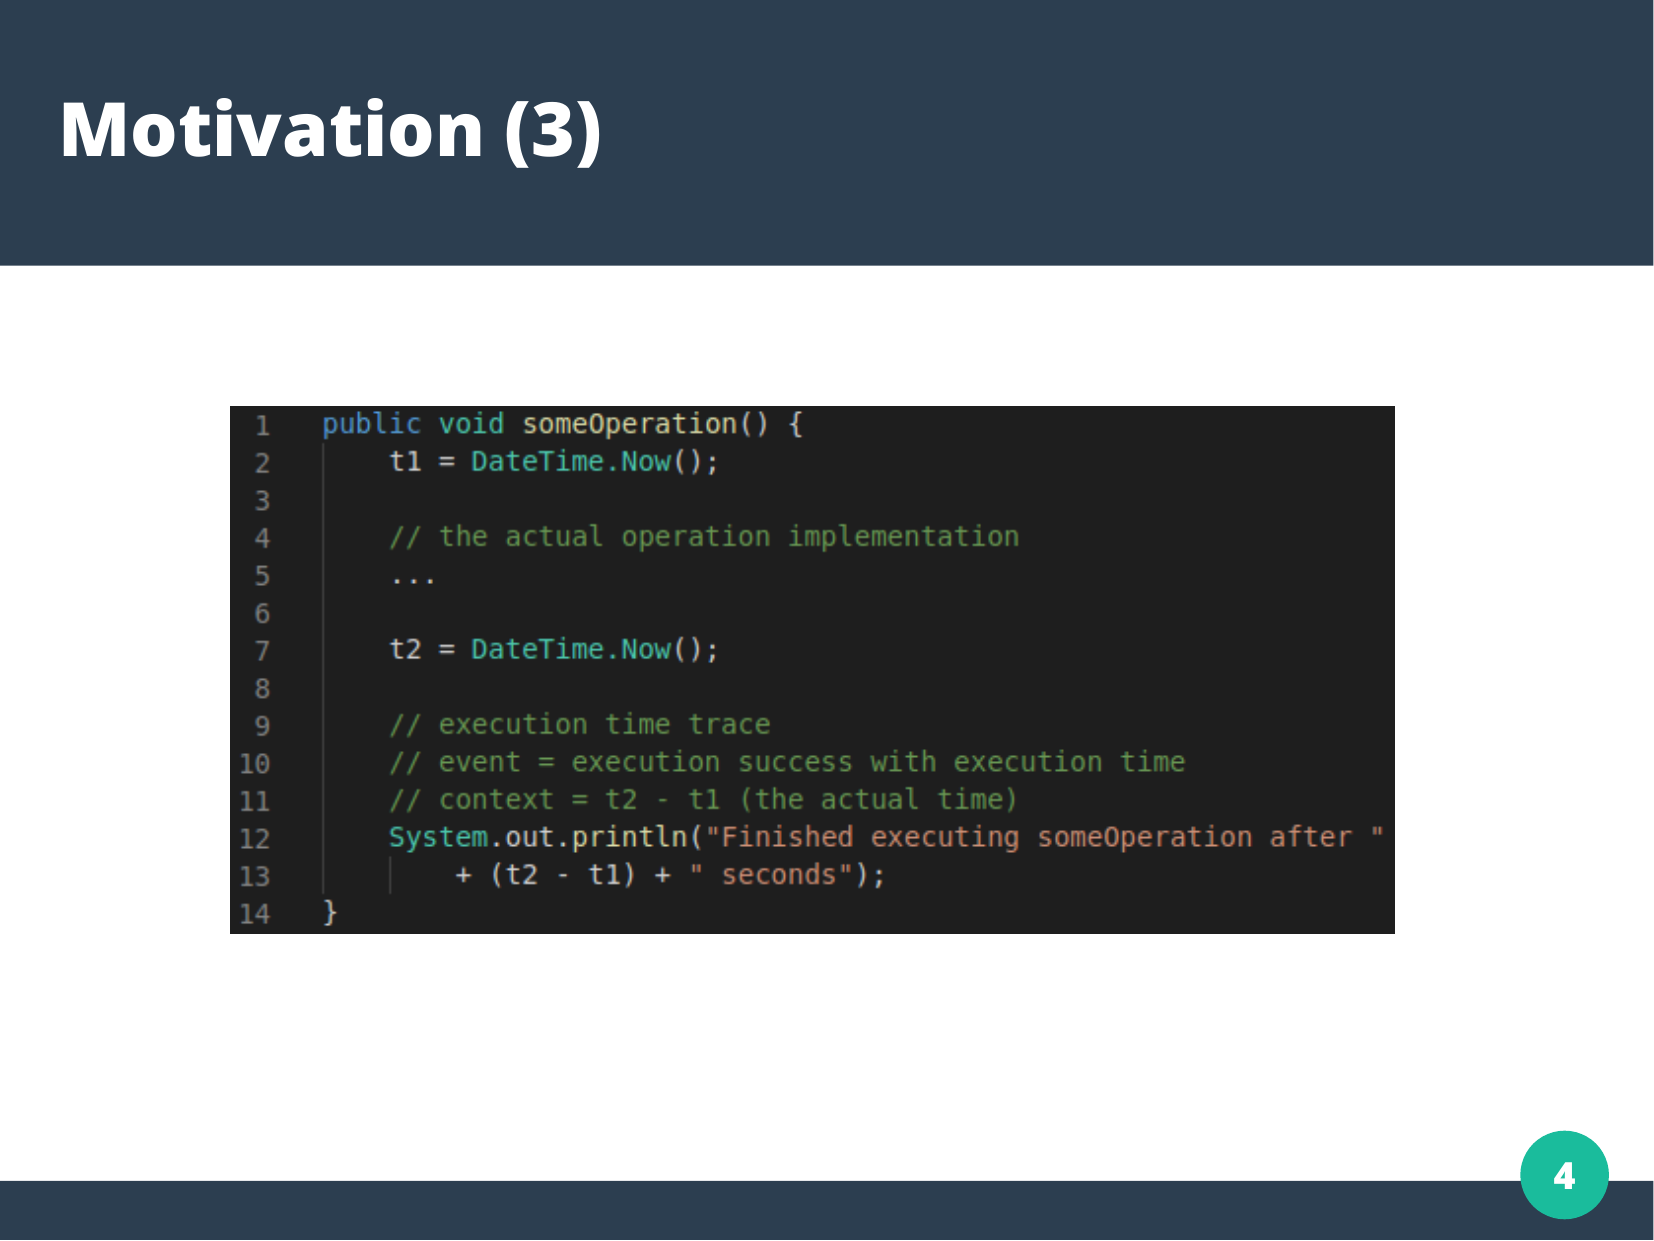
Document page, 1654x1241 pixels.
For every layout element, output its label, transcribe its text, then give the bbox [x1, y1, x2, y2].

title Motivation (3) [58, 49, 1595, 207]
picture [230, 406, 1395, 934]
